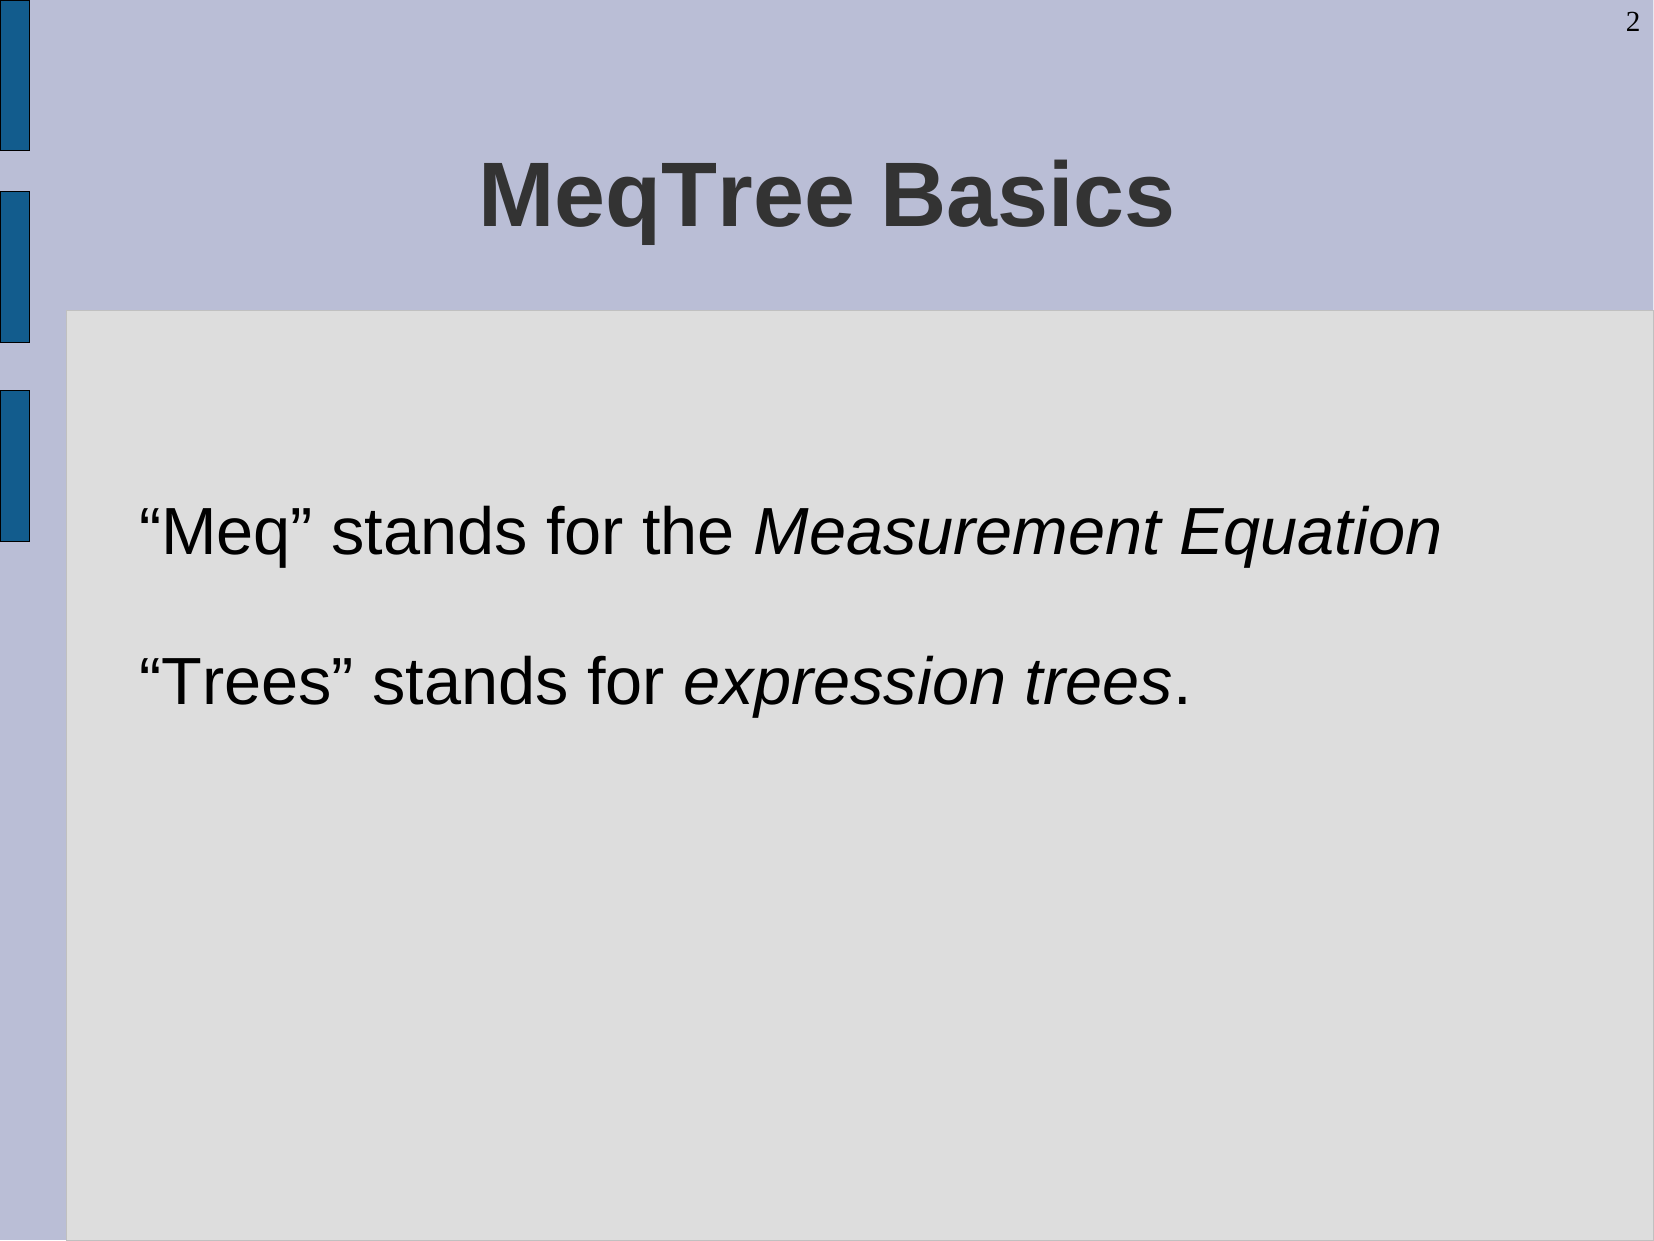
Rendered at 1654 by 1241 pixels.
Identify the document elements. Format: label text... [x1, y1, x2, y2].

list “Meq” stands for the Measurement Equation “Trees” stands for expression trees. [121, 344, 1534, 1112]
title MeqTree Basics [121, 98, 1534, 291]
